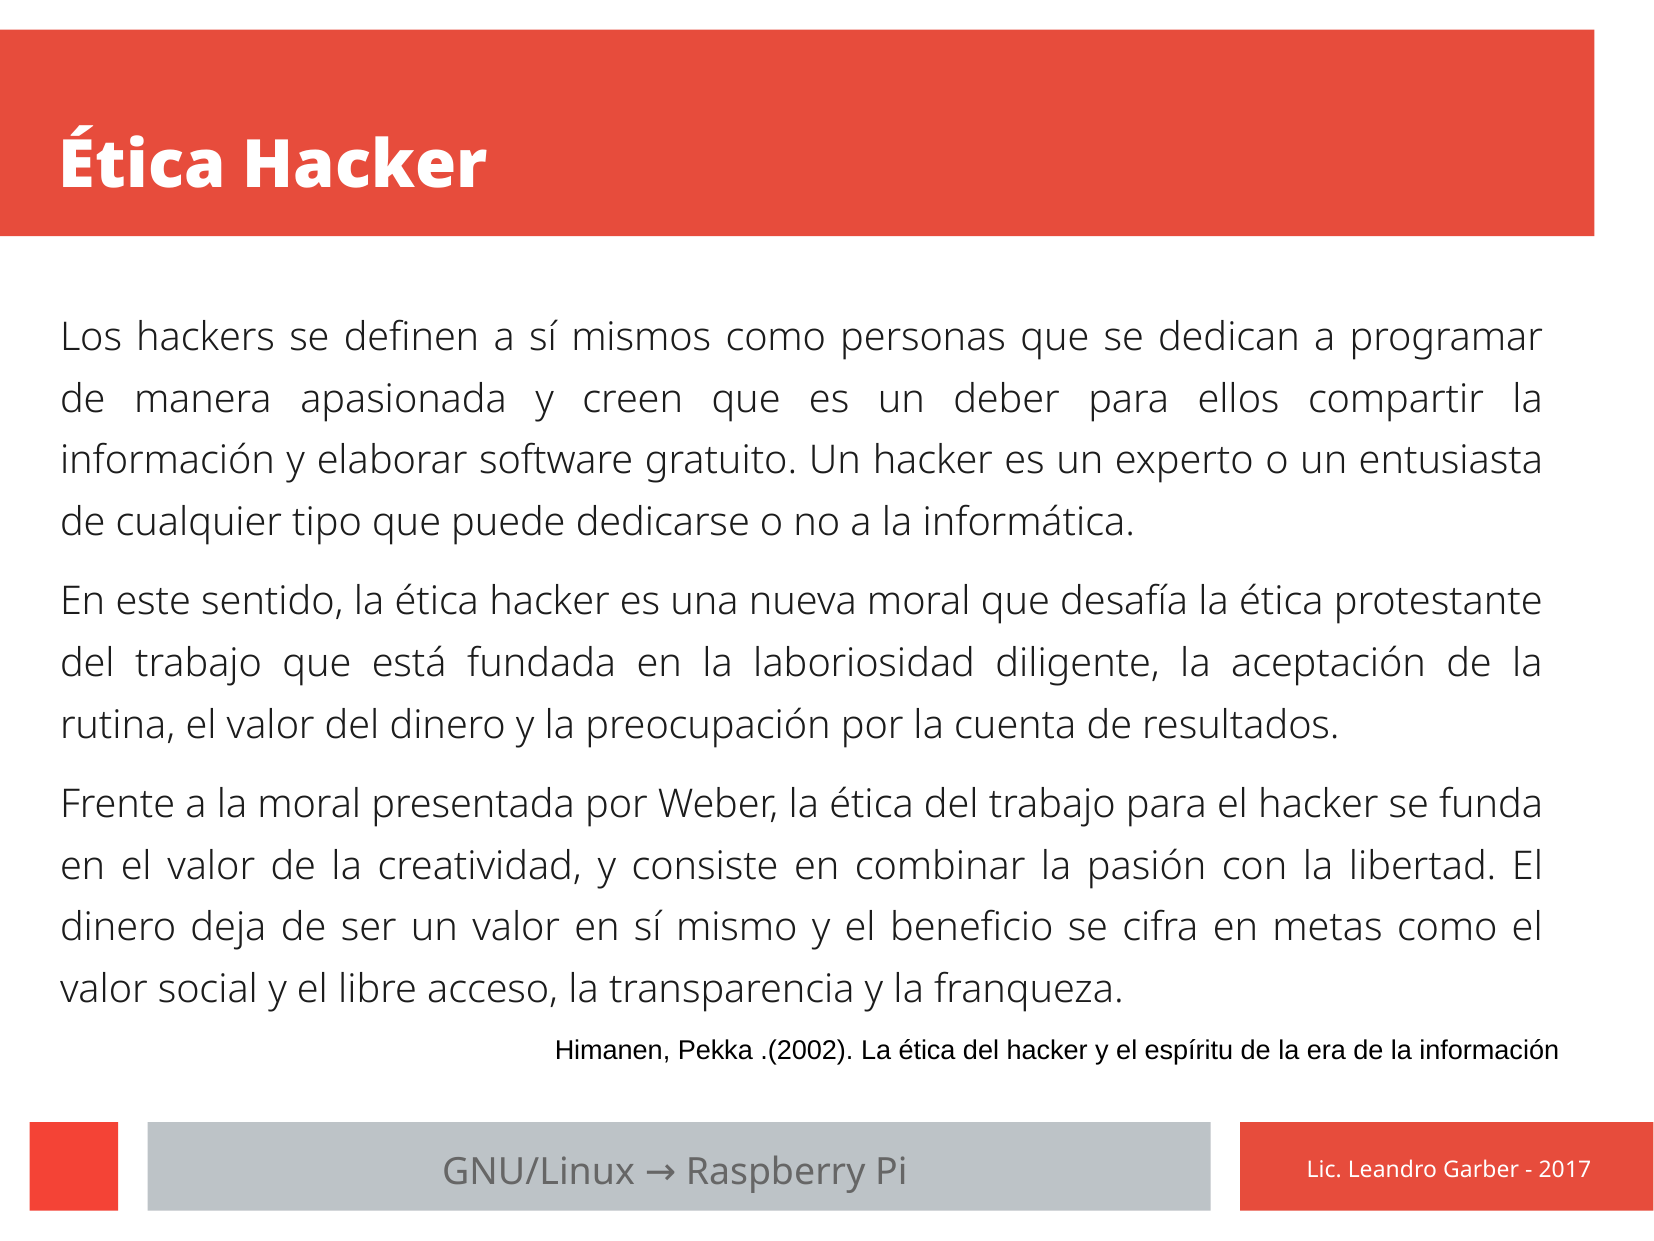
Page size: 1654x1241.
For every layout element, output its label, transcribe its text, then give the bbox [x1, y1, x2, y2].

text_box Lic. Leandro Garber - 2017 [1245, 1145, 1654, 1194]
text_box Himanen, Pekka .(2002). La ética del hacker y el espíritu de la era de la información [540, 1028, 1595, 1104]
list Los hackers se definen a sí mismos como personas que se dedican a programar de manera apasionada y creen que es un deber para ellos compartir la información y elaborar software gratuito. Un hacker es un experto o un entusiasta de cualquier tipo que puede dedicarse o no a la informática. En este sentido, la ética hacker es una nueva moral que desafía la ética protestante del trabajo que está fundada en la laboriosidad diligente, la aceptación de la rutina, el valor del dinero y la preocupación por la cuenta de resultados. Frente a la moral presentada por Weber, la ética del trabajo para el hacker se funda en el valor de la creatividad, y consiste en combinar la pasión con la libertad. El dinero deja de ser un valor en sí mismo y el beneficio se cifra en metas como el valor social y el libre acceso, la transparencia y la franqueza. [60, 300, 1546, 1021]
text_box GNU/Linux → Raspberry Pi [150, 1125, 1201, 1215]
title Ética Hacker [59, 59, 1595, 207]
